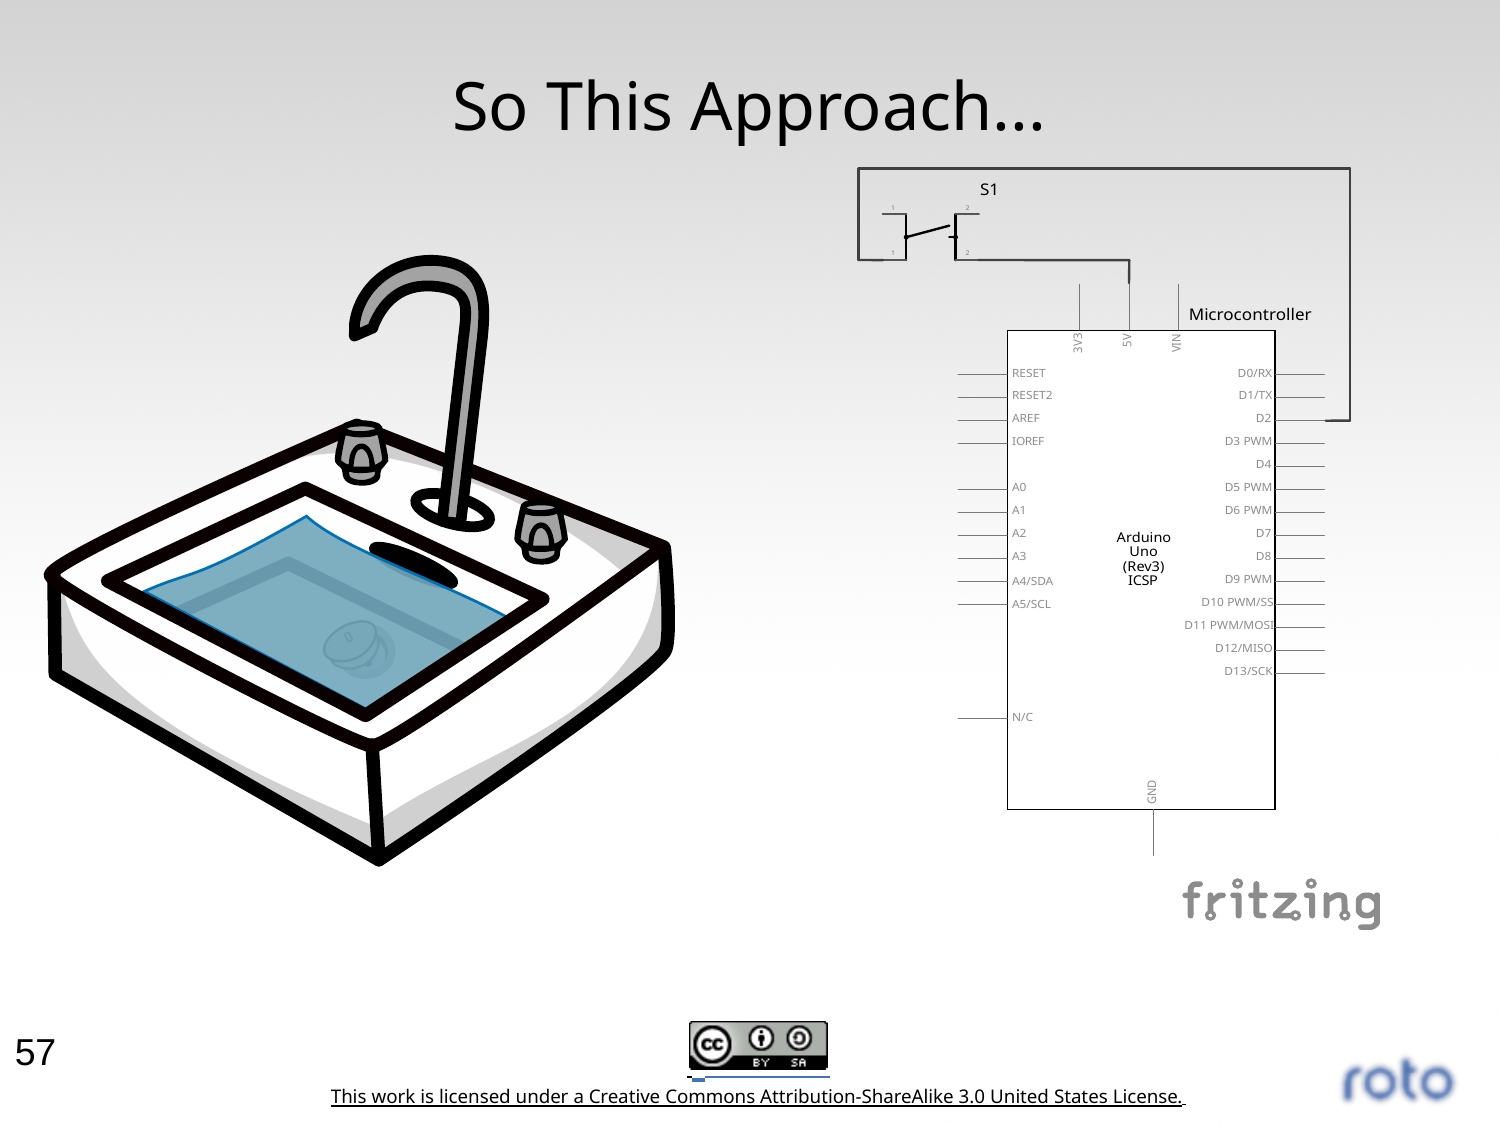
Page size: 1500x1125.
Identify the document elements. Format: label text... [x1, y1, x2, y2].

title So This Approach... [112, 49, 1388, 238]
picture [0, 0, 1500, 1125]
